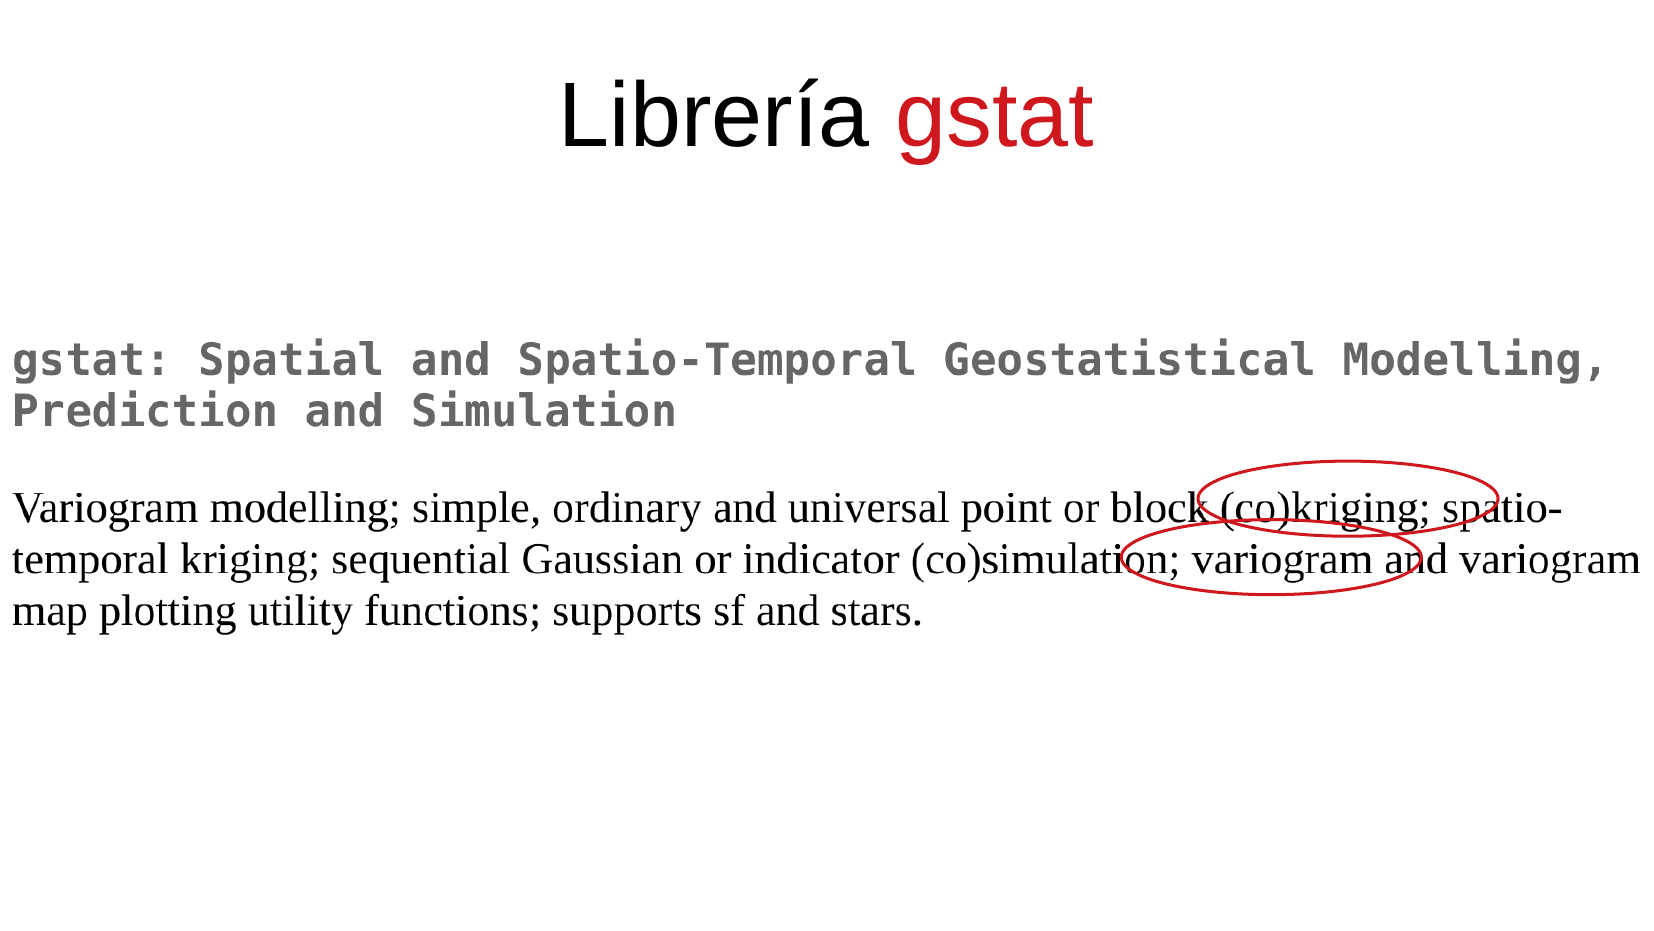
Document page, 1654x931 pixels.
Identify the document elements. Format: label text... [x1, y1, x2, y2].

text_box [1121, 461, 1499, 595]
title Librería gstat [82, 37, 1571, 193]
picture [0, 328, 1646, 652]
